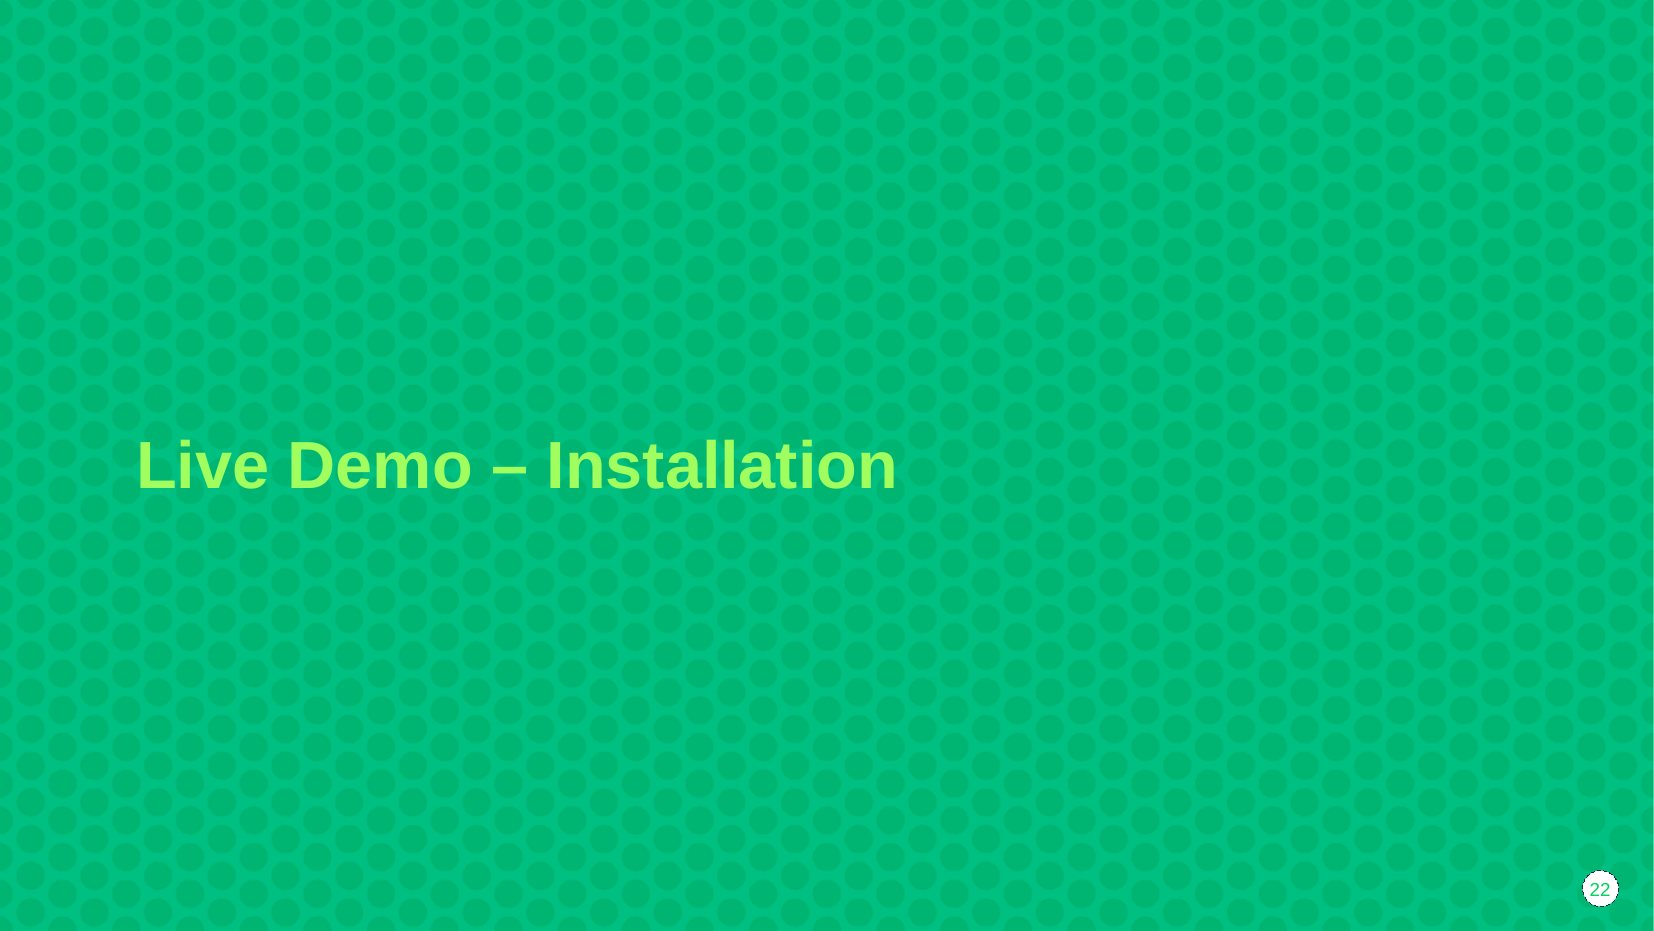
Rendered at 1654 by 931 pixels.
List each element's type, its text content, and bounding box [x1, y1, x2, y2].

picture [0, 0, 1654, 931]
title Live Demo – Installation [121, 387, 1531, 543]
